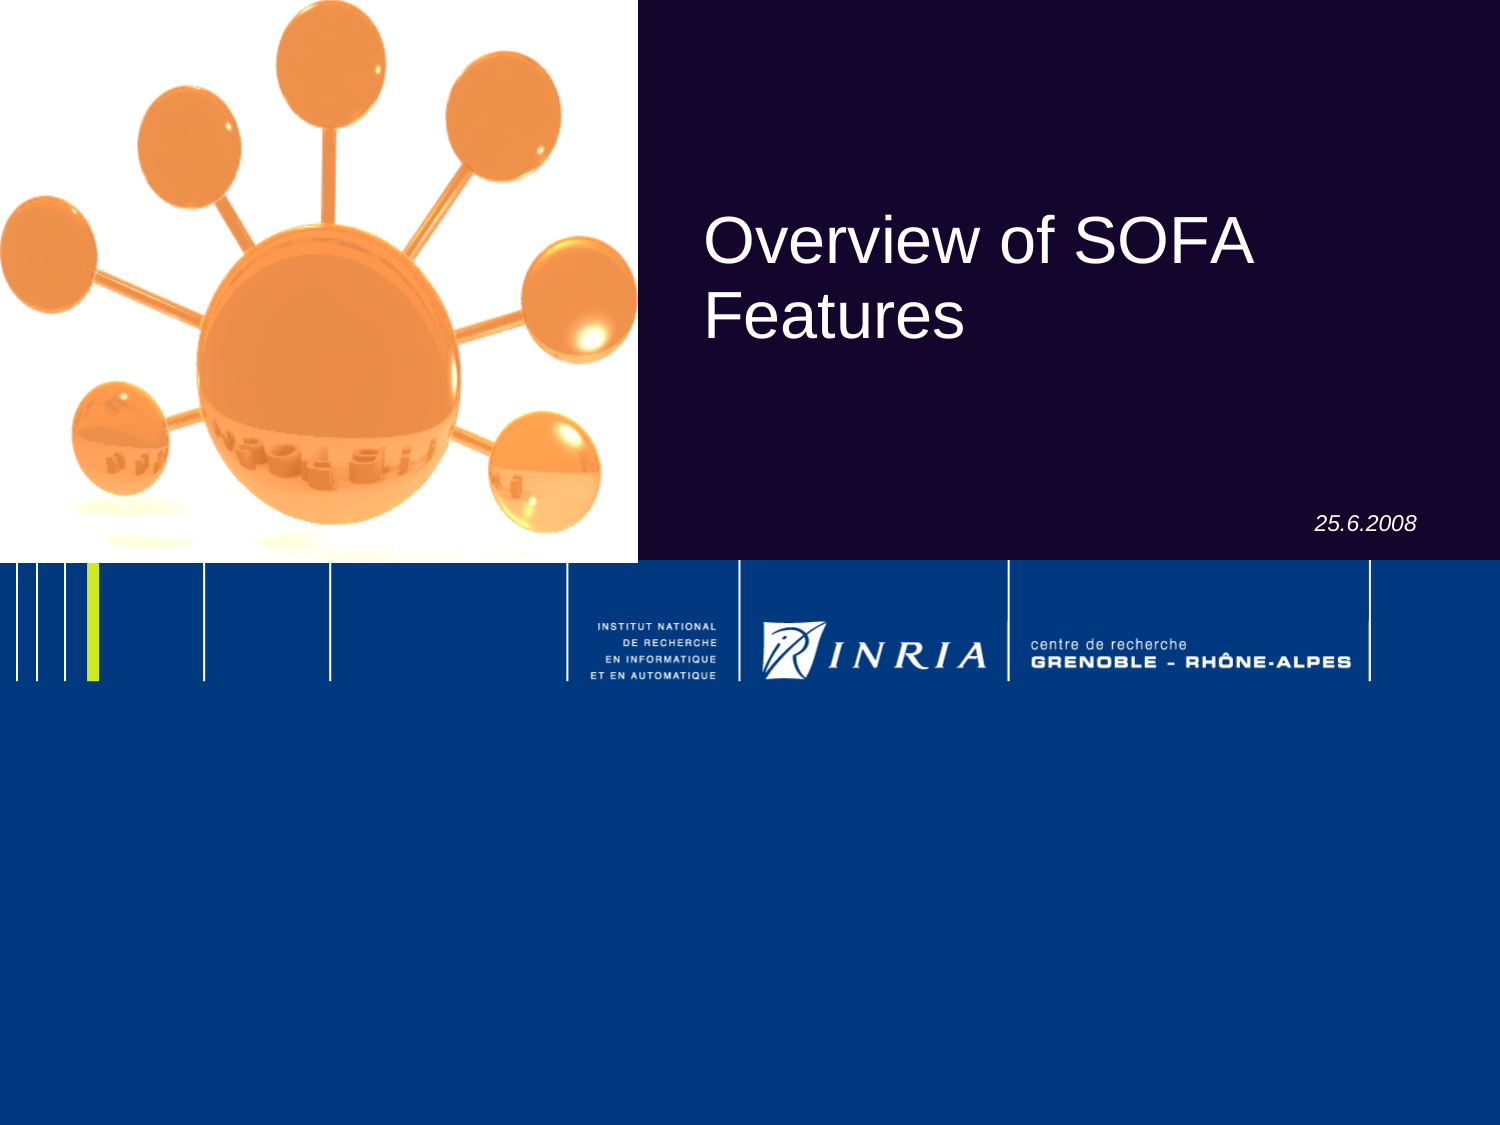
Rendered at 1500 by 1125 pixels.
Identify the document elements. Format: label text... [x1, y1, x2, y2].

title Overview of SOFA Features [688, 60, 1440, 496]
text_box 25.6.2008 [844, 510, 1417, 542]
picture [0, 0, 1500, 1125]
